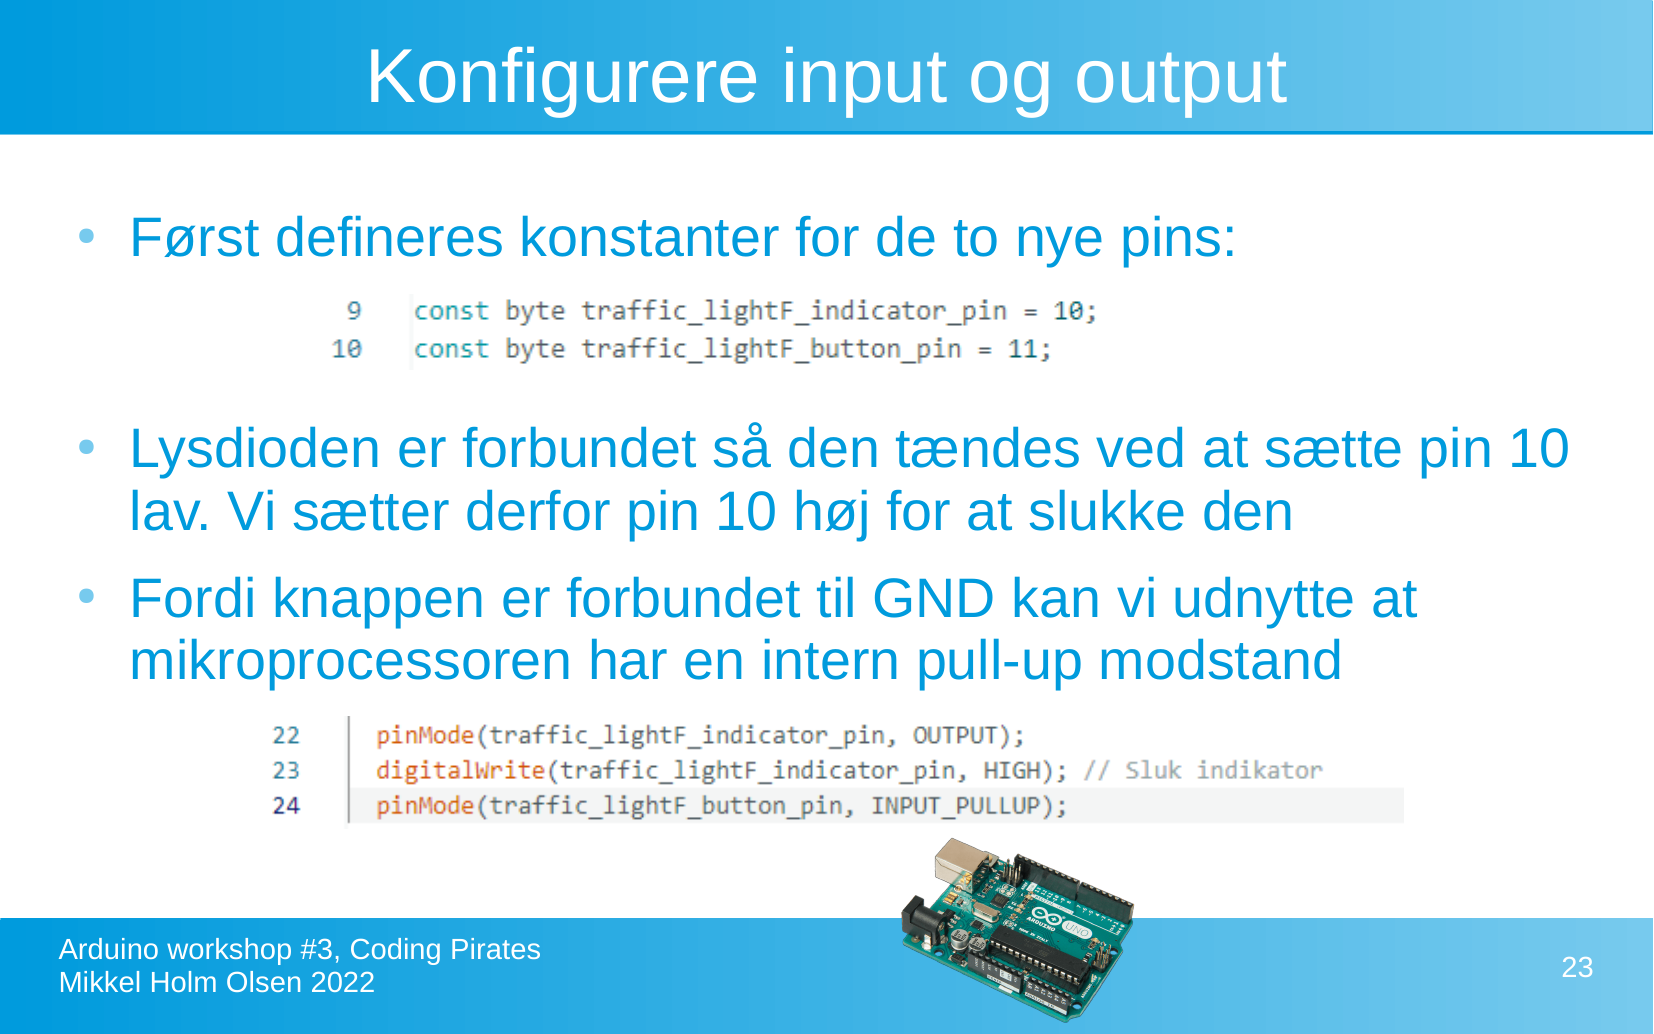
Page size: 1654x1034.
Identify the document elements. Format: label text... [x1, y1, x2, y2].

picture [240, 716, 1404, 829]
list Først defineres konstanter for de to nye pins: Lysdioden er forbundet så den tændes ved at sætte pin 10 lav. Vi sætter derfor pin 10 høj for at slukke den Fordi knappen er forbundet til GND kan vi udnytte at mikroprocessoren har en intern pull-up modstand [58, 206, 1594, 863]
picture [900, 863, 1138, 1024]
title Konfigurere input og output [58, 32, 1594, 120]
picture [305, 294, 1344, 370]
